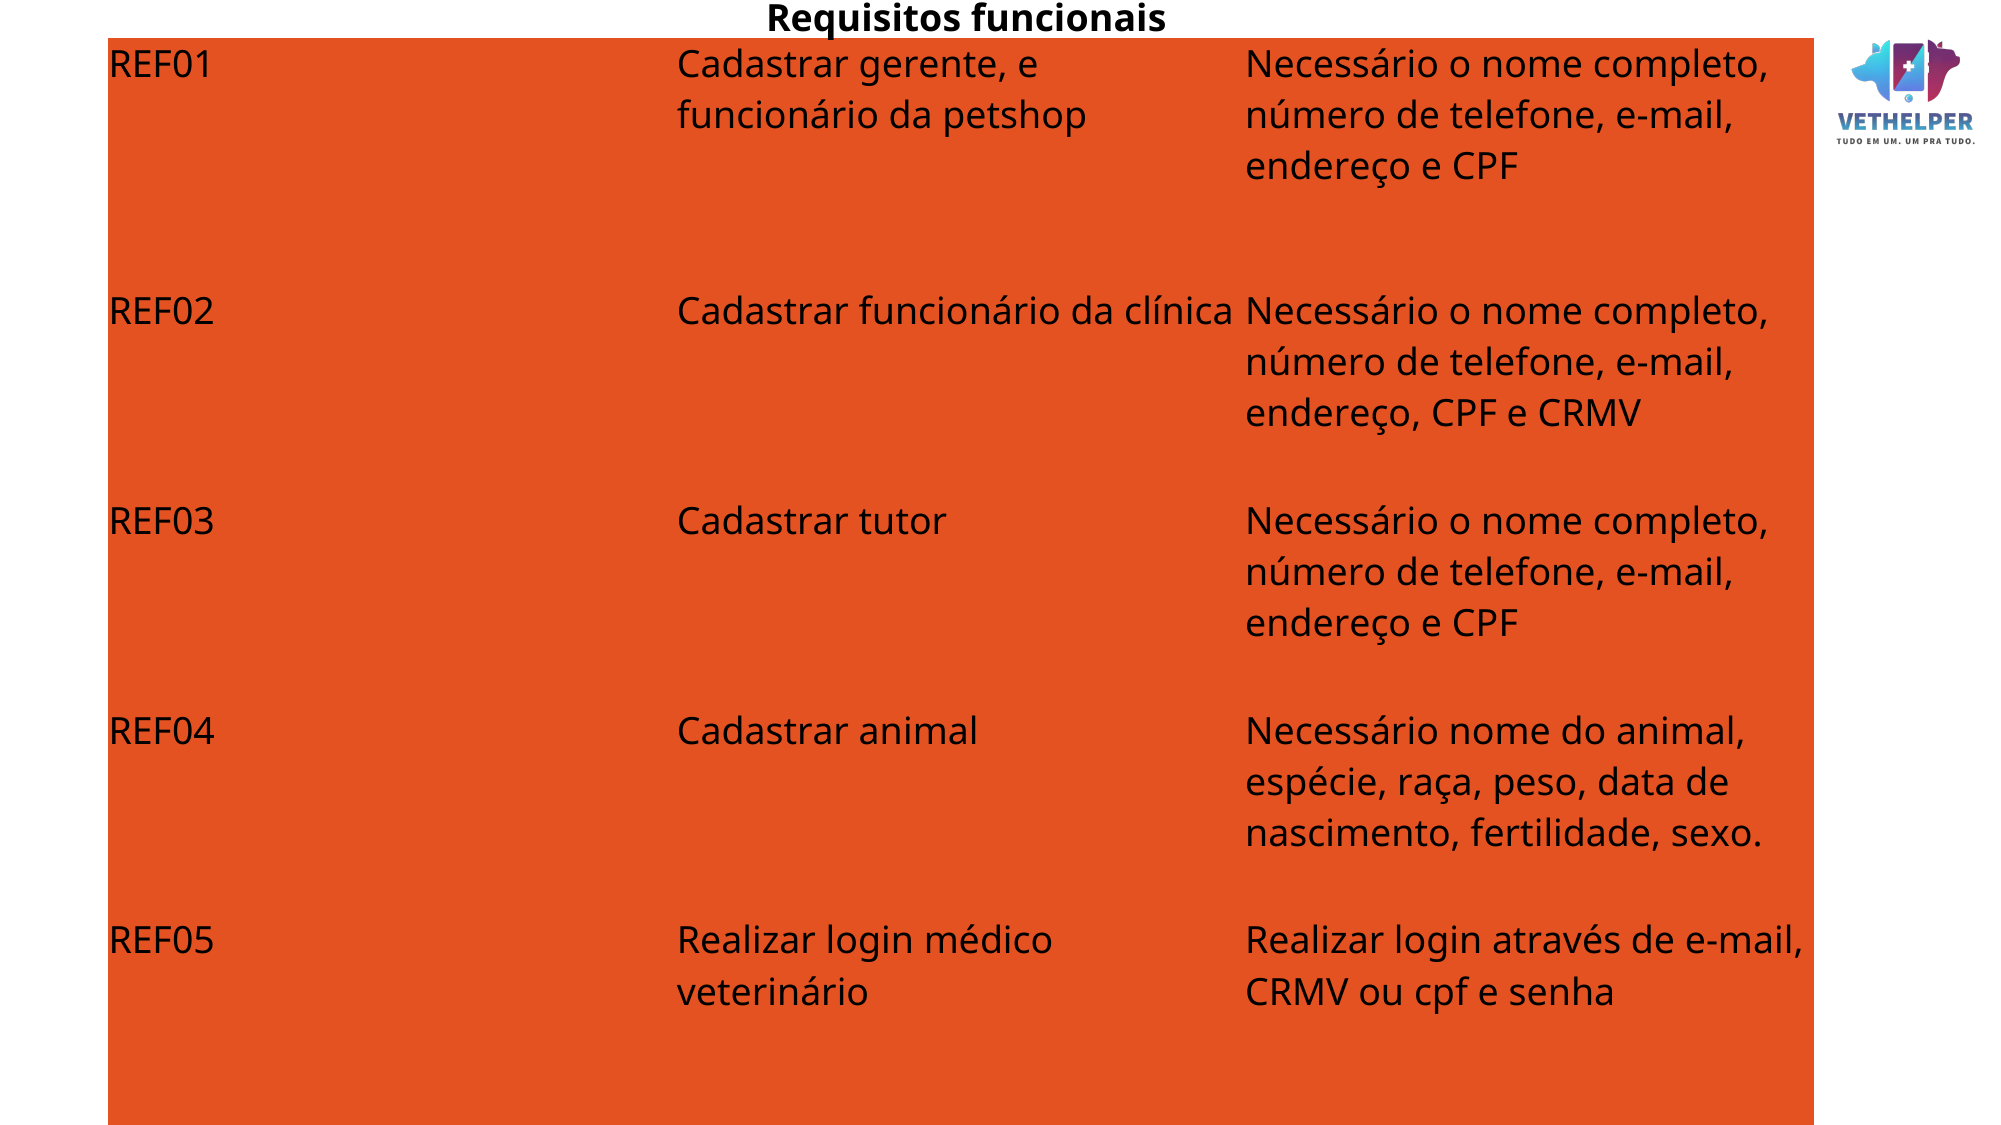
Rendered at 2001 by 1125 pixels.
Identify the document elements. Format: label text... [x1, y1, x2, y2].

table_cell REF05 [108, 914, 677, 1124]
table_cell Cadastrar animal [677, 704, 1245, 914]
table_cell REF02 [108, 284, 677, 494]
picture [1835, 35, 1976, 148]
table_cell Necessário o nome completo, número de telefone, e-mail, endereço, CPF e CRMV [1245, 284, 1814, 494]
table_header Necessário o nome completo, número de telefone, e-mail, endereço e CPF [1245, 38, 1814, 284]
table_cell Necessário nome do animal, espécie, raça, peso, data de nascimento, fertilidade, sexo. [1245, 704, 1814, 914]
table_cell Realizar login médico veterinário [677, 914, 1245, 1124]
table_cell Cadastrar tutor [677, 494, 1245, 704]
table_header REF01 [108, 38, 677, 284]
table_cell REF03 [108, 494, 677, 704]
text_box Requisitos funcionais [751, 0, 1202, 47]
table_header Cadastrar gerente, e funcionário da petshop [677, 38, 1245, 284]
table_cell REF04 [108, 704, 677, 914]
table_cell Realizar login através de e-mail, CRMV ou cpf e senha [1245, 914, 1814, 1124]
table_cell Cadastrar funcionário da clínica [677, 284, 1245, 494]
table_cell Necessário o nome completo, número de telefone, e-mail, endereço e CPF [1245, 494, 1814, 704]
